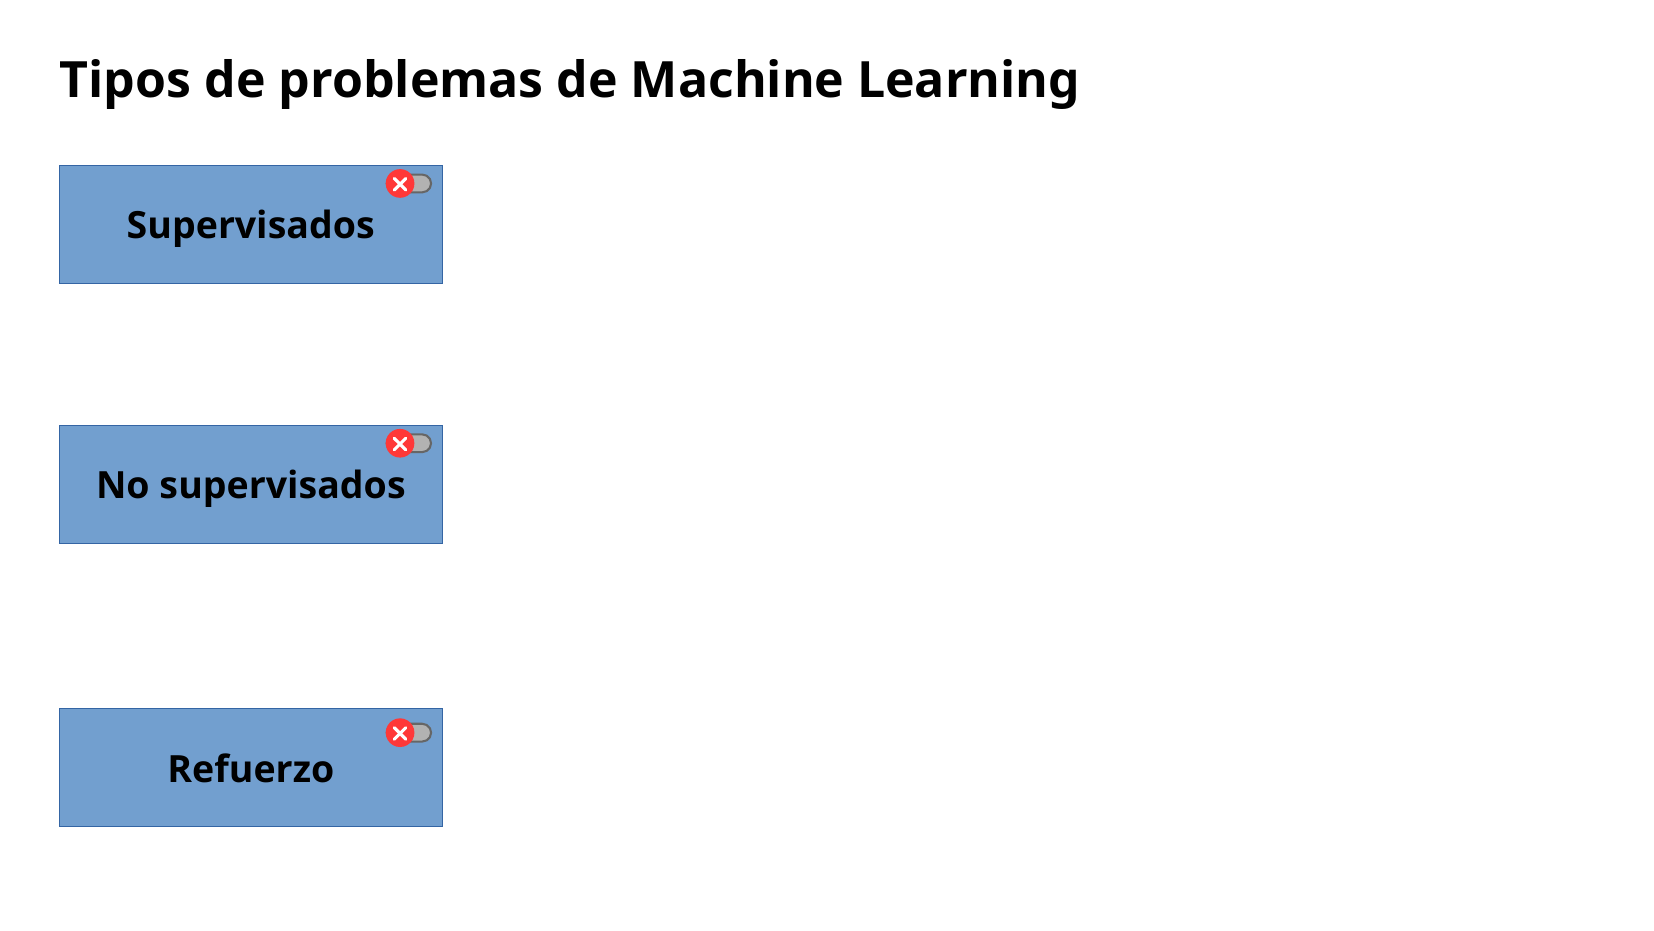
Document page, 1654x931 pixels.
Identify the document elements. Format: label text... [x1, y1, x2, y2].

text_box No supervisados [59, 425, 443, 544]
text_box Supervisados [59, 165, 443, 284]
text_box Refuerzo [59, 708, 443, 827]
text_box [386, 170, 432, 197]
text_box Tipos de problemas de Machine Learning [45, 40, 1152, 105]
text_box [386, 719, 432, 746]
text_box [386, 429, 432, 457]
